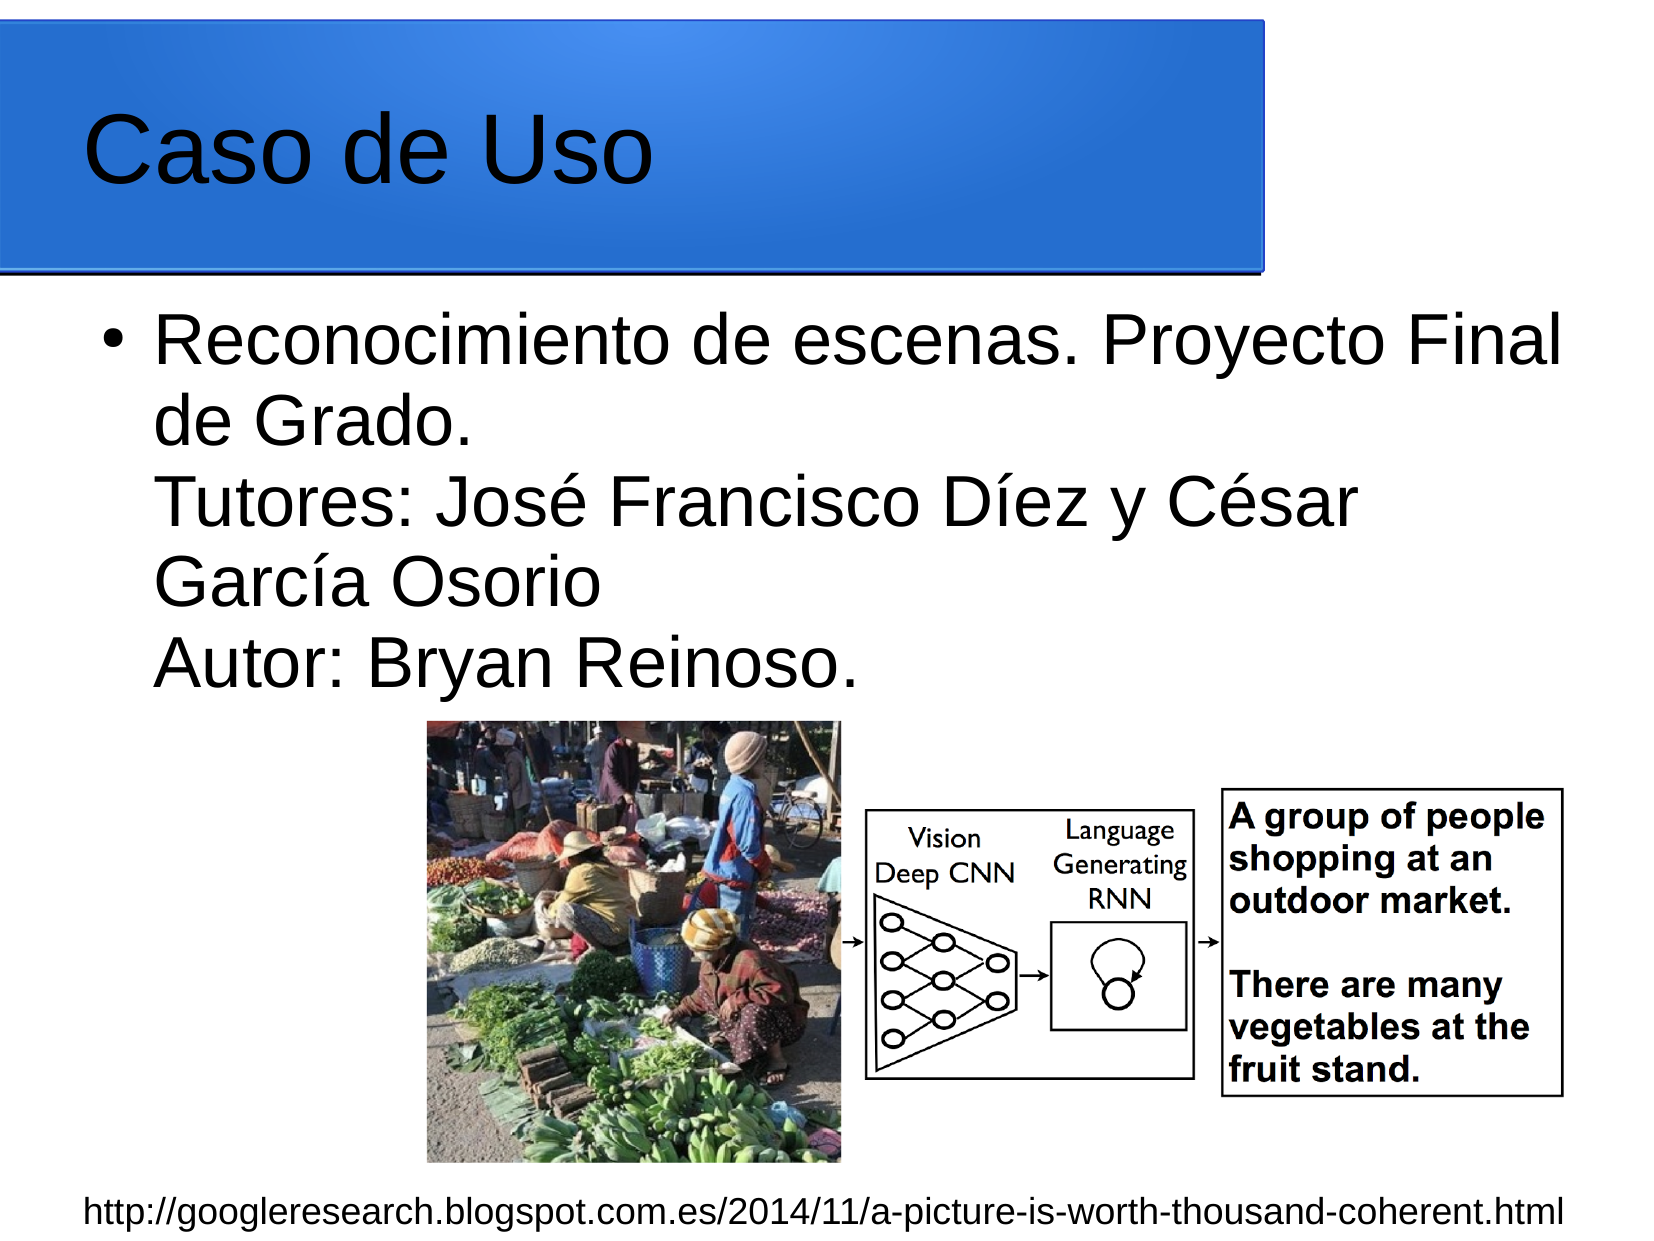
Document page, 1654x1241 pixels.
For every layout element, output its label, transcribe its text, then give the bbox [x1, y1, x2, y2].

picture [420, 703, 1571, 1171]
list Reconocimiento de escenas. Proyecto Final de Grado. Tutores: José Francisco Díez y César García Osorio Autor: Bryan Reinoso. [82, 299, 1571, 1019]
title Caso de Uso [82, 47, 1235, 252]
text_box http://googleresearch.blogspot.com.es/2014/11/a-picture-is-worth-thousand-coherent.html [68, 1182, 1600, 1241]
